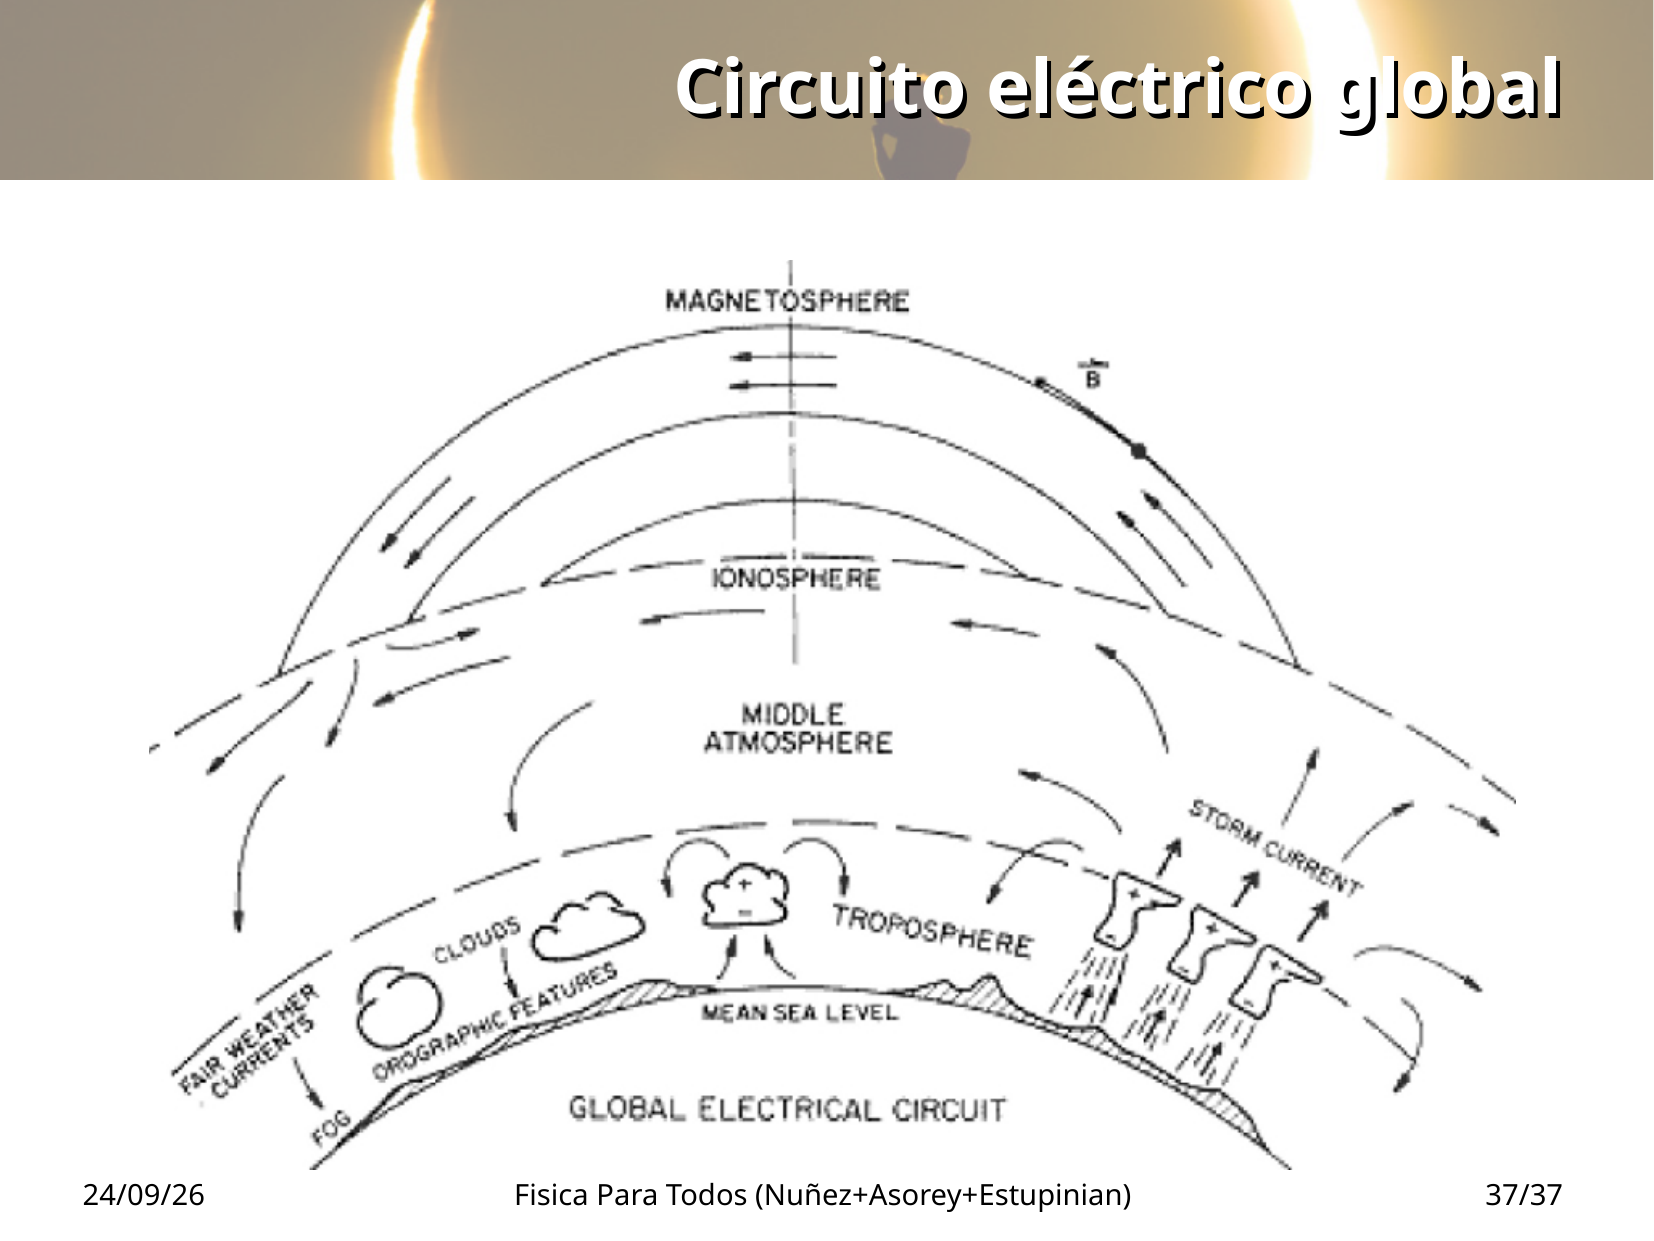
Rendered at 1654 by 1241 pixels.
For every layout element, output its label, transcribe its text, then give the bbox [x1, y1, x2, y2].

picture [0, 0, 1654, 180]
picture [149, 260, 1516, 1171]
title Circuito eléctrico global [75, 19, 1564, 151]
